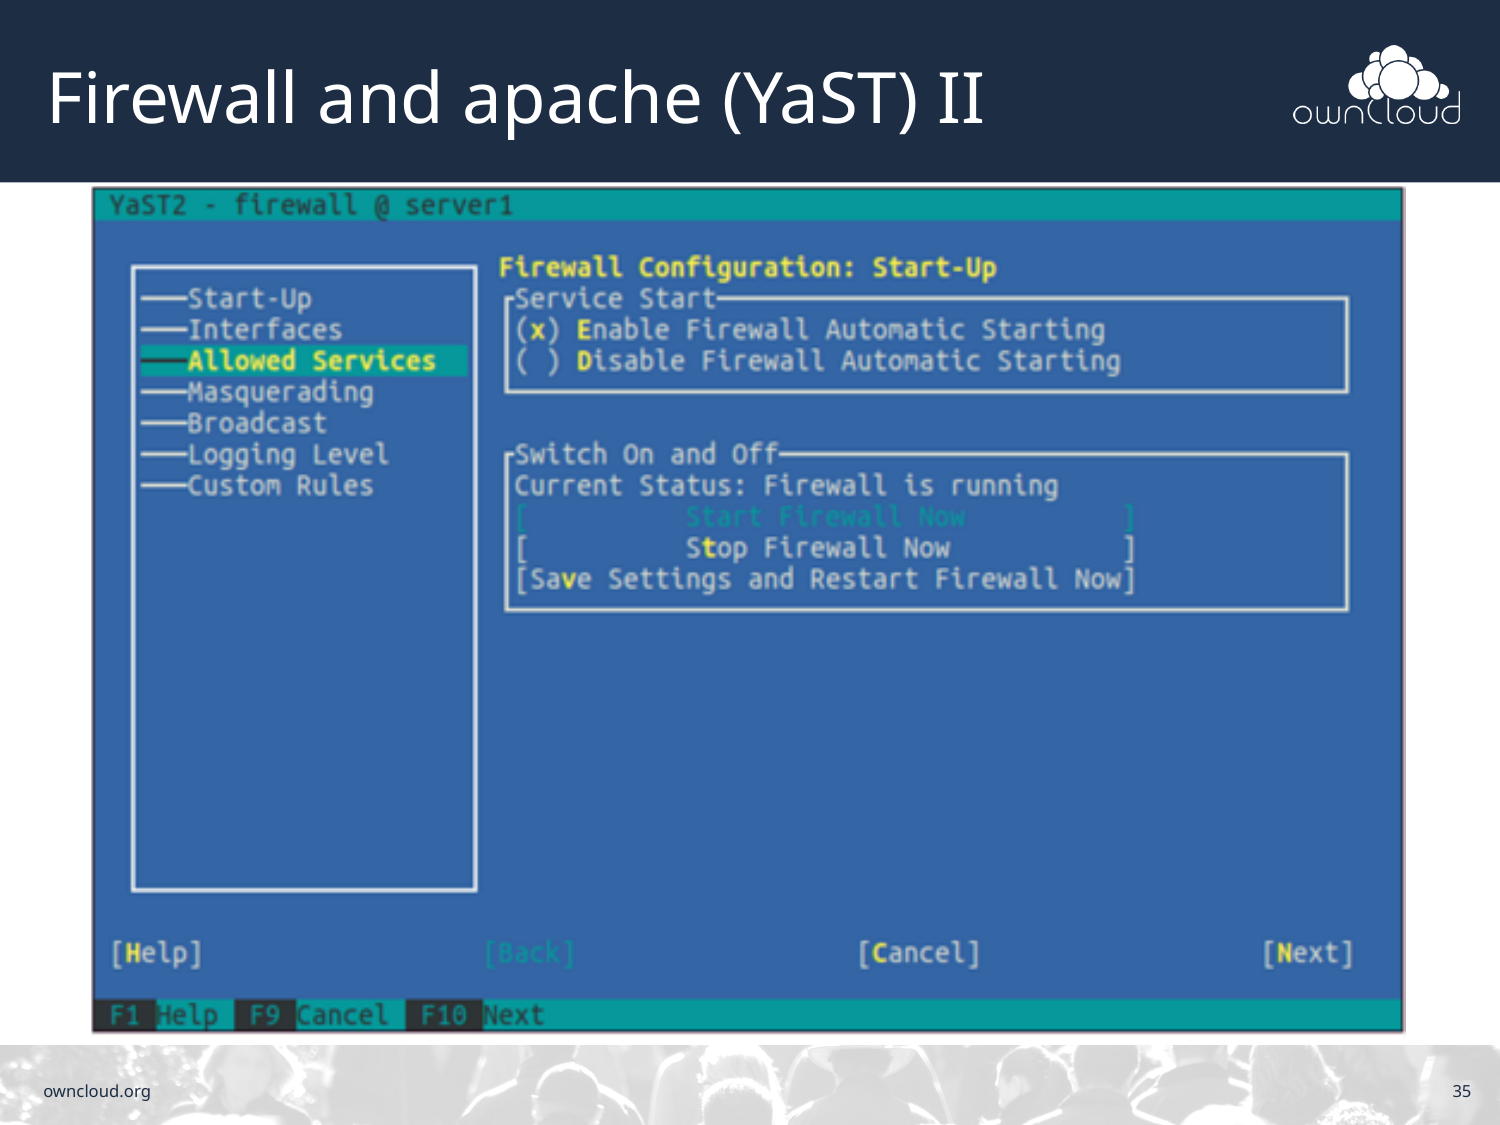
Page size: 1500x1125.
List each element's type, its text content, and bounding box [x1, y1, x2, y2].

picture [1293, 45, 1460, 124]
picture [0, 1045, 1500, 1125]
title Firewall and apache (YaST) II [46, 5, 1258, 187]
picture [91, 186, 1406, 1037]
